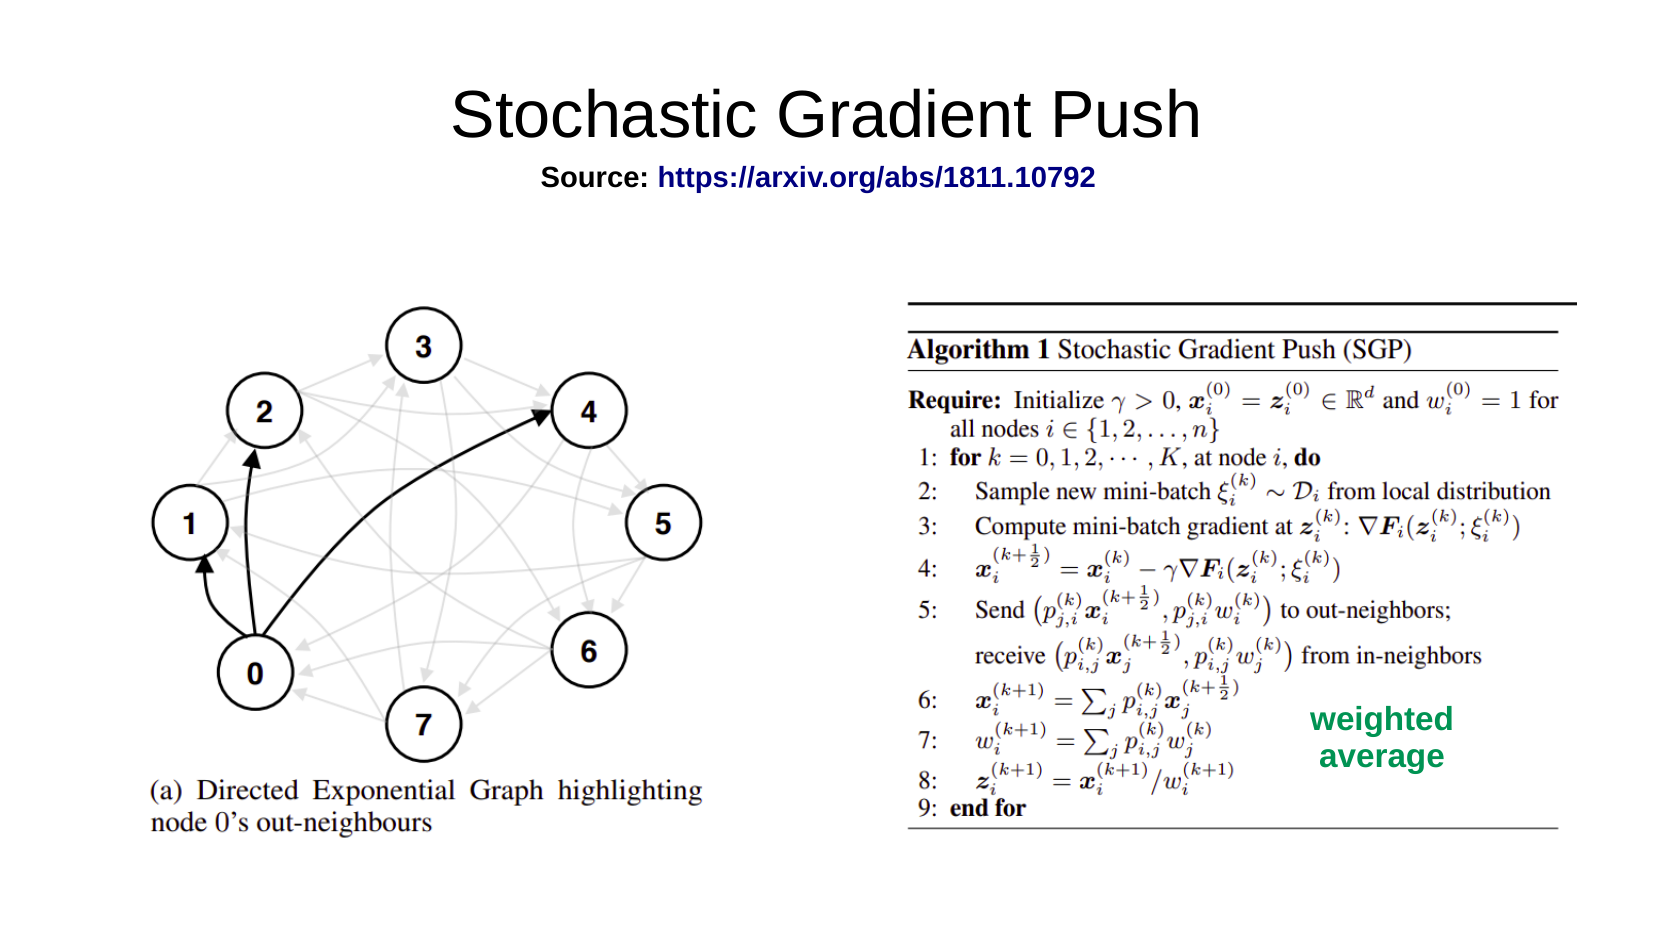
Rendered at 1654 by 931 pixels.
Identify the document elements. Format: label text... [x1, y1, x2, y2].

picture [139, 303, 716, 844]
text_box Source: https://arxiv.org/abs/1811.10792 [296, 153, 1342, 201]
title Stochastic Gradient Push [82, 37, 1571, 193]
picture [900, 299, 1577, 834]
text_box weighted average [1154, 693, 1610, 783]
